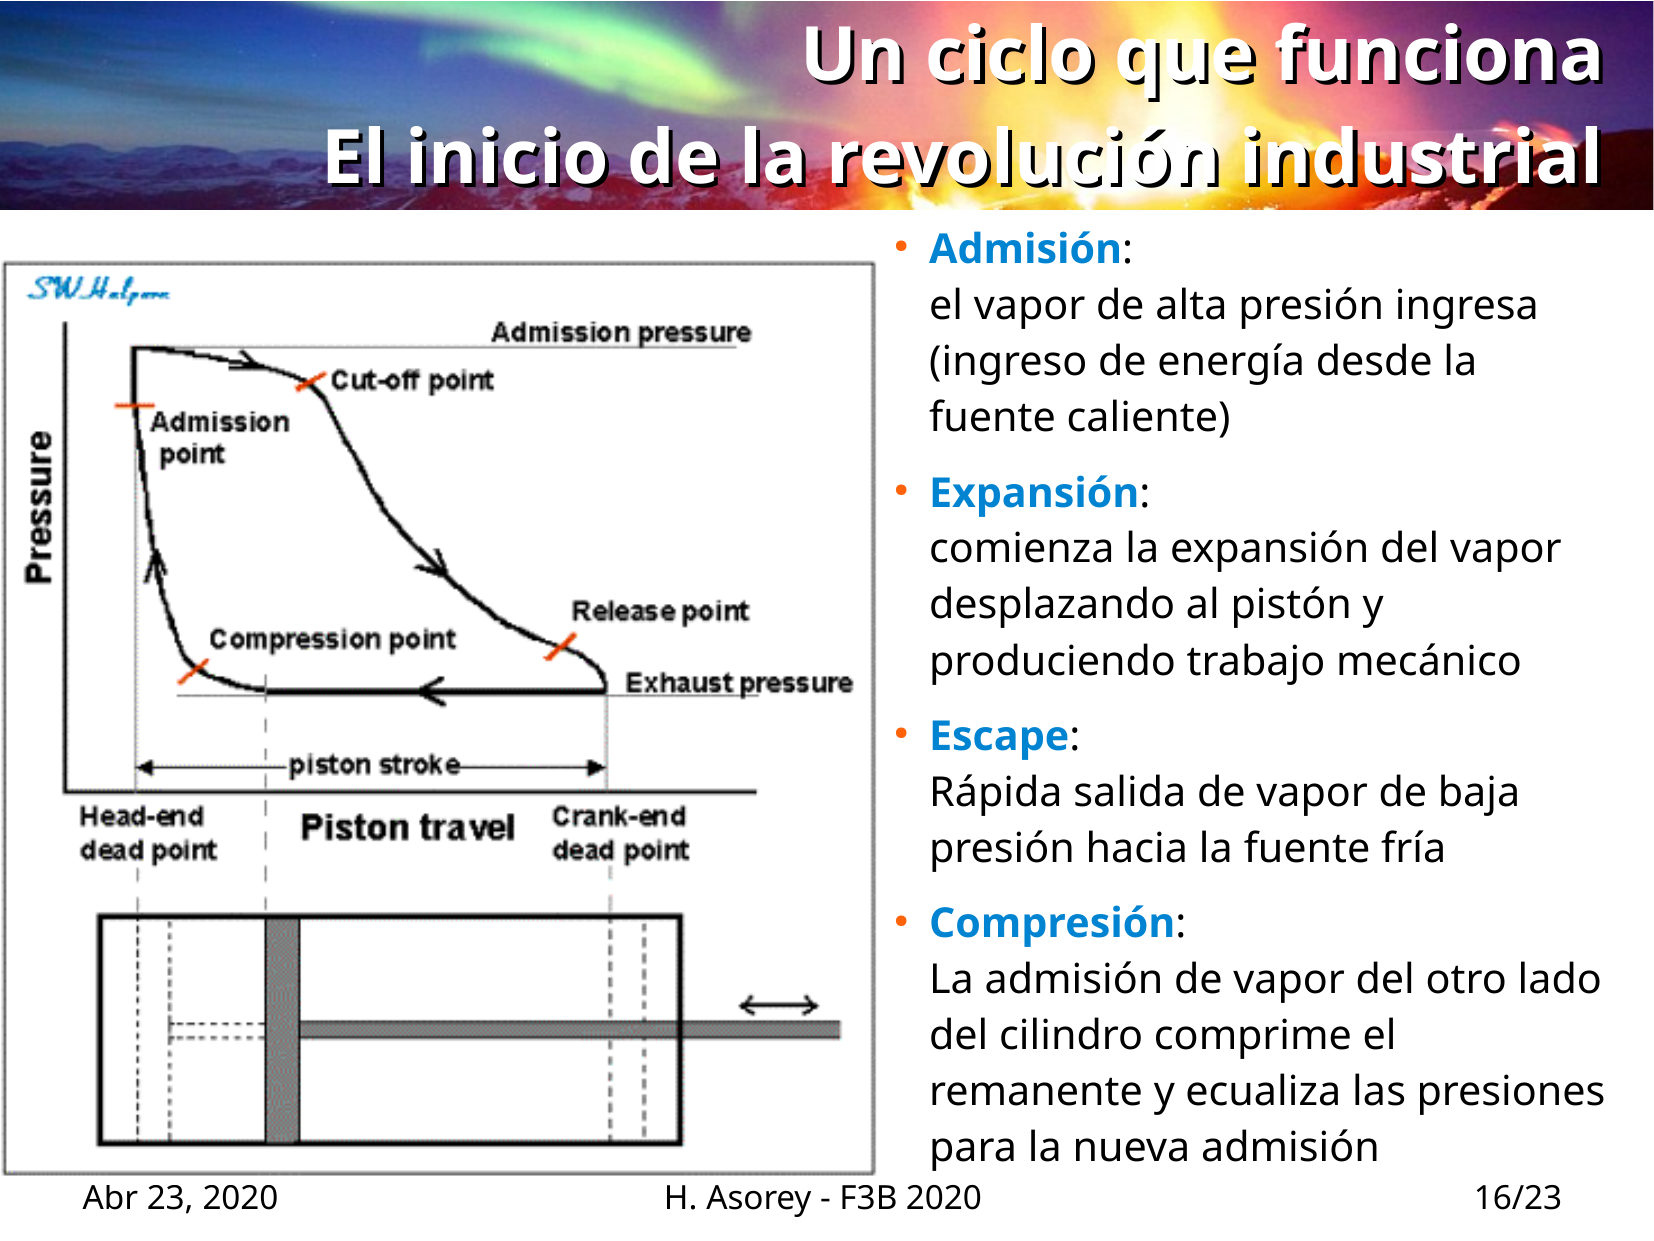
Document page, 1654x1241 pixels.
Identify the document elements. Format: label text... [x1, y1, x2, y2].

picture [0, 257, 883, 1186]
picture [0, 1, 1654, 210]
list Admisión: el vapor de alta presión ingresa (ingreso de energía desde la fuente caliente) Expansión: comienza la expansión del vapor desplazando al pistón y produciendo trabajo mecánico Escape: Rápida salida de vapor de baja presión hacia la fuente fría Compresión: La admisión de vapor del otro lado del cilindro comprime el remanente y ecualiza las presiones para la nueva admisión [882, 219, 1606, 1180]
title Un ciclo que funciona El inicio de la revolución industrial [45, 11, 1606, 195]
